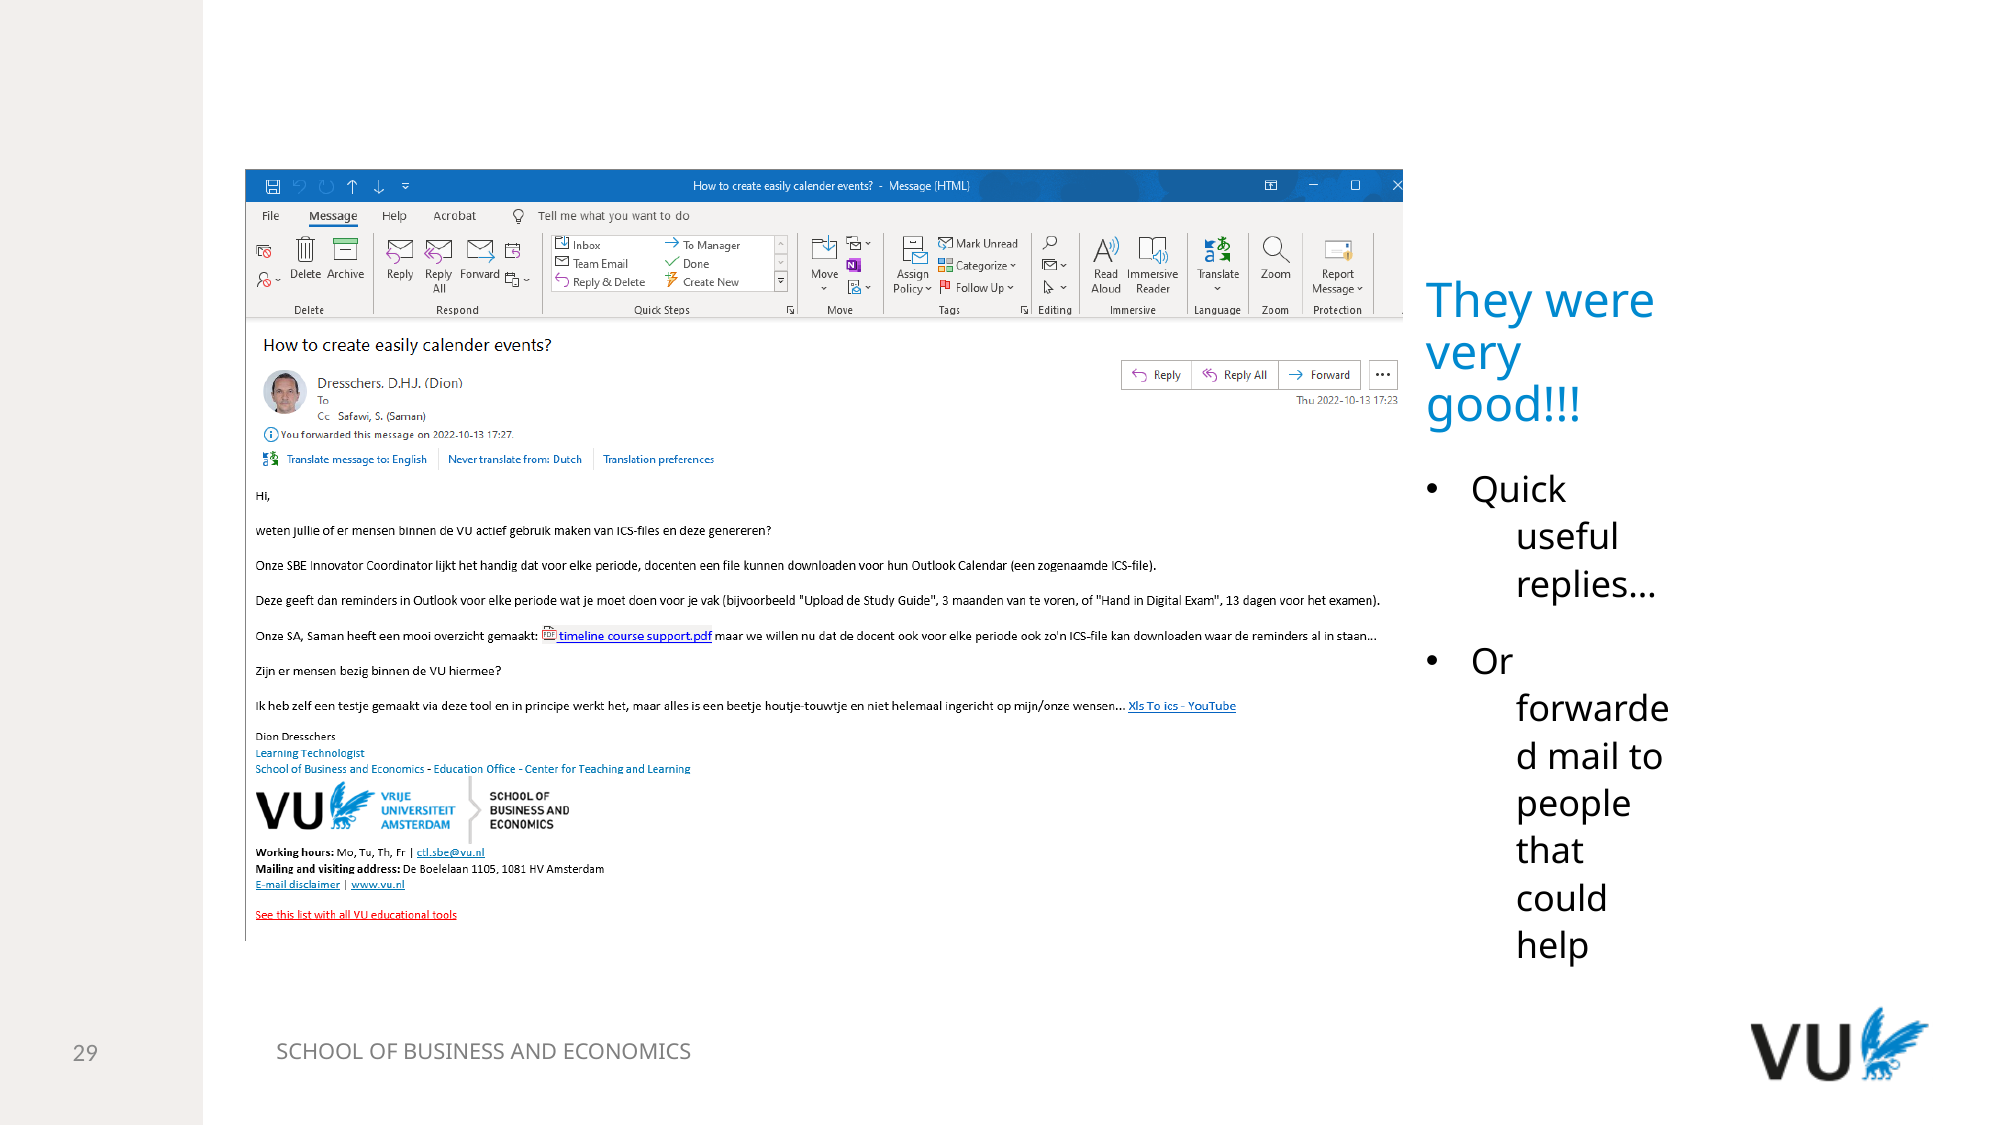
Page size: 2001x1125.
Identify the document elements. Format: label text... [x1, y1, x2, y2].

text_box [72, 977, 173, 1125]
picture [245, 169, 1403, 941]
list They were very good!!! Quick useful replies… Or forwarded mail to people that could help [1425, 276, 1927, 978]
text_box SCHOOL OF BUSINESS AND ECONOMICS [276, 977, 1413, 1125]
